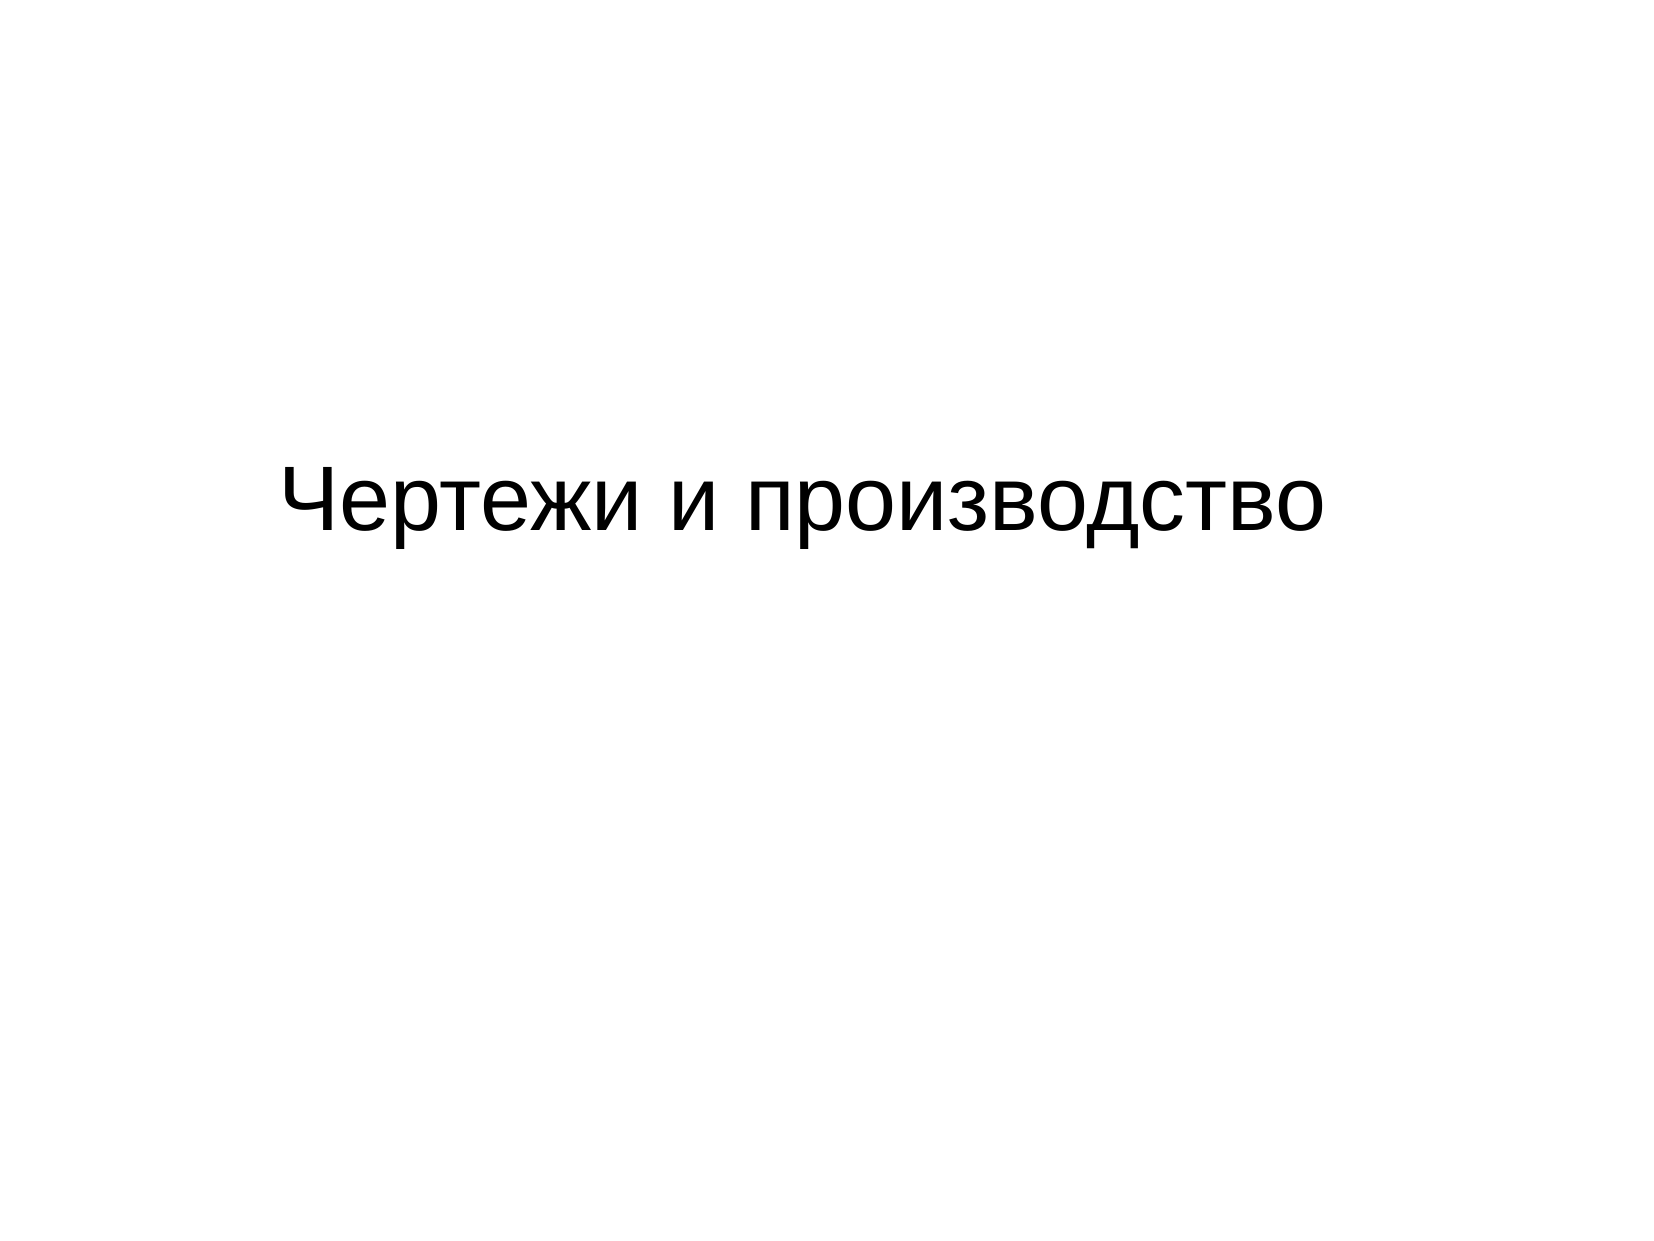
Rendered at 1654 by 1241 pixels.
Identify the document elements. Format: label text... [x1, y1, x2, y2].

title Чертежи и производство [59, 395, 1548, 603]
